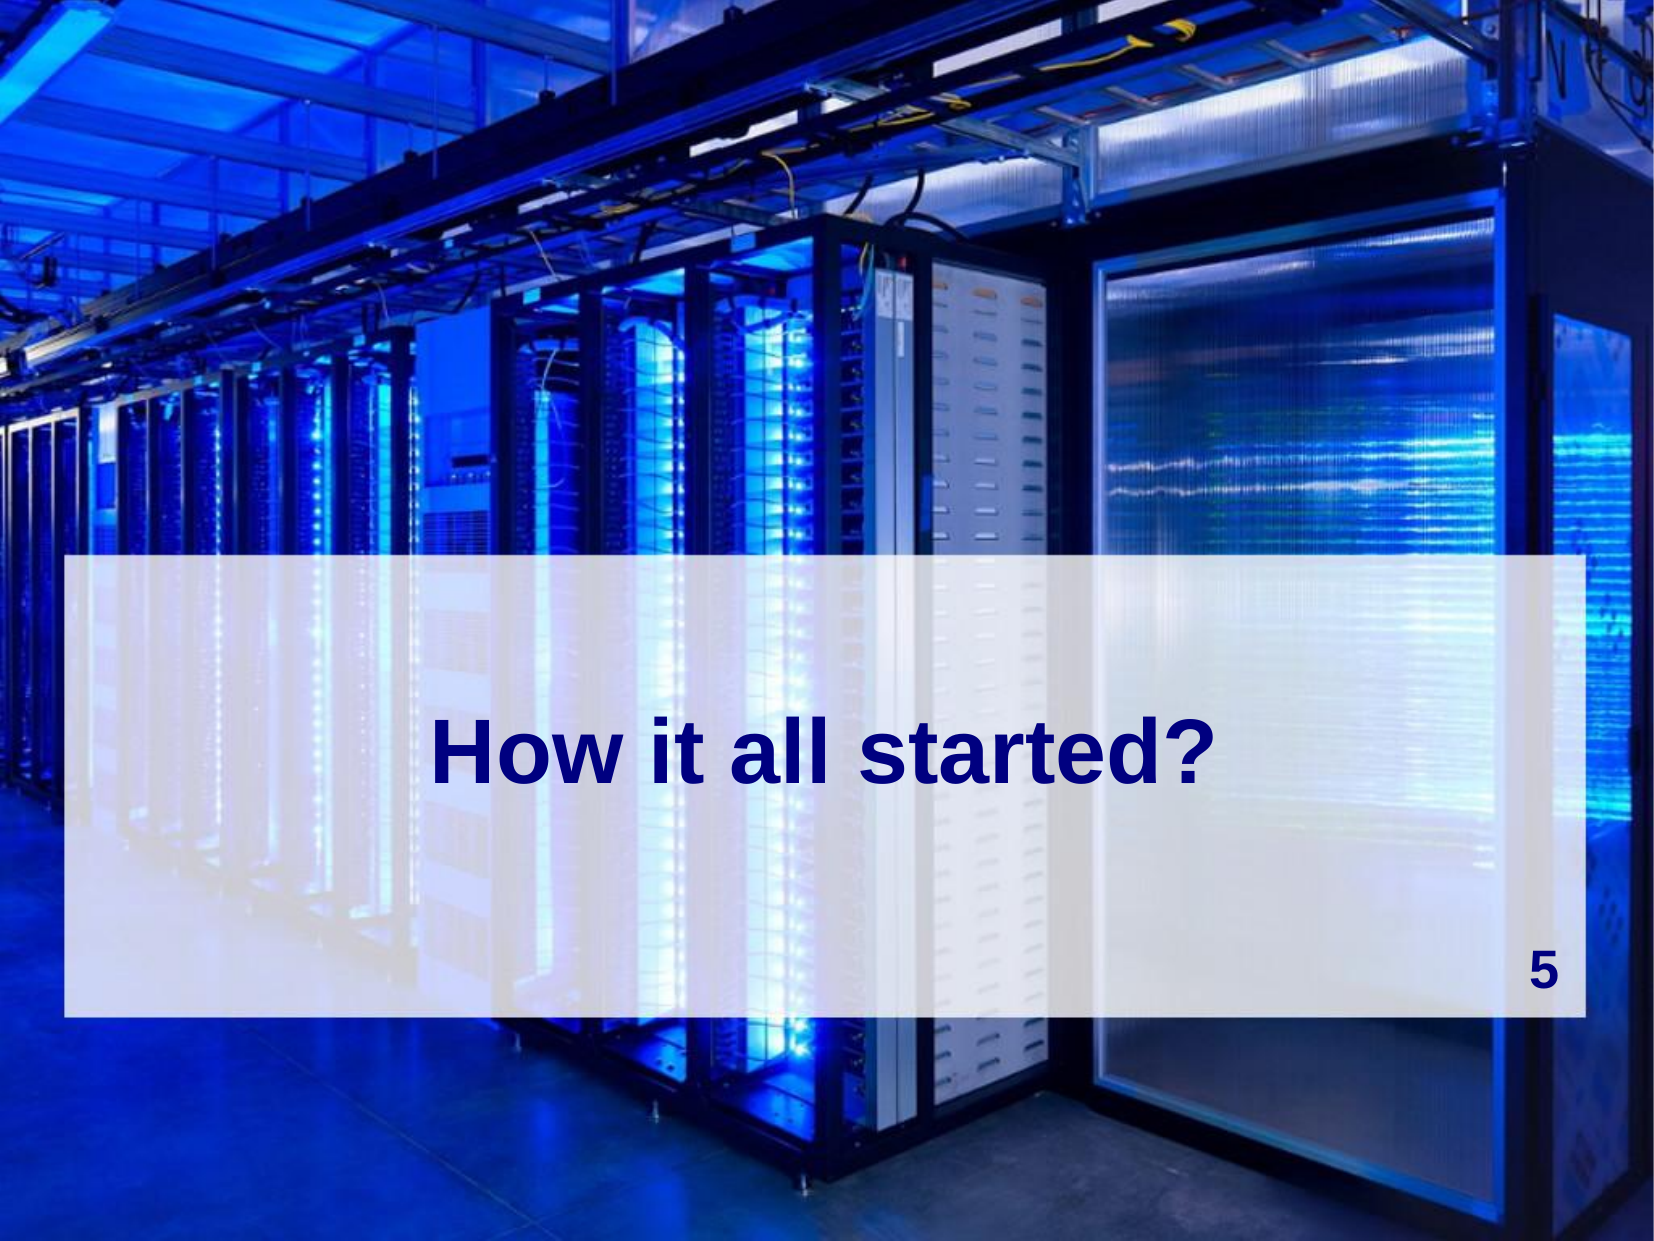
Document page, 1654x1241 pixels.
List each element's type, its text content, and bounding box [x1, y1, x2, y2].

picture [0, 0, 1654, 1241]
text_box How it all started? [59, 645, 1590, 856]
text_box 5 [1515, 929, 1584, 1066]
